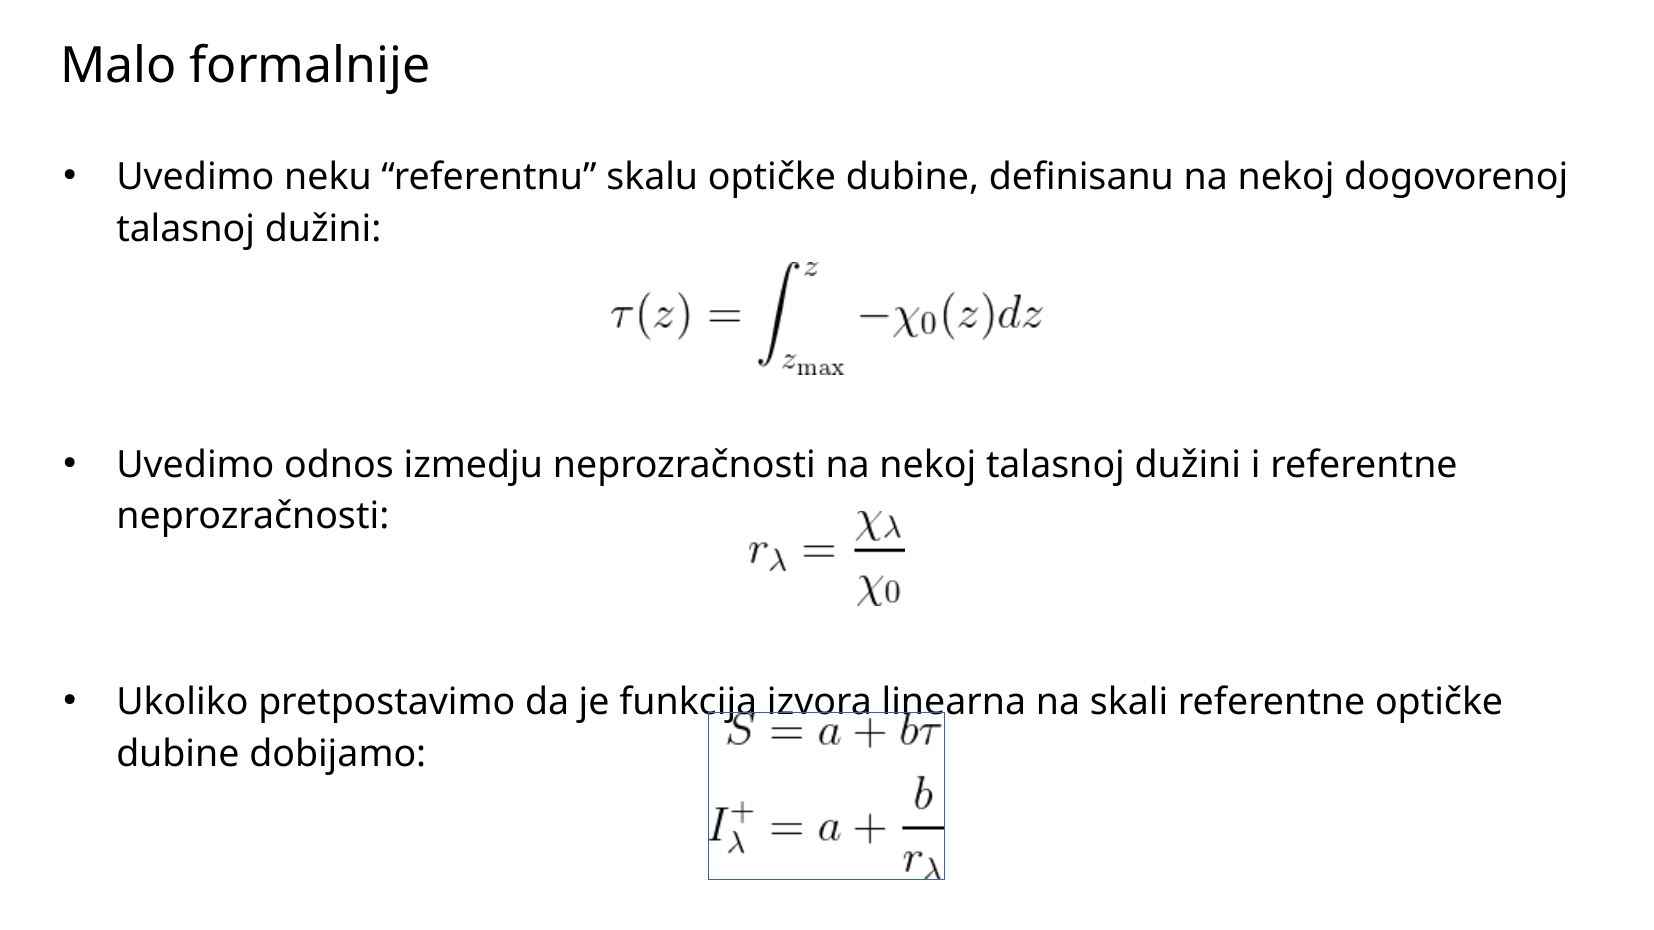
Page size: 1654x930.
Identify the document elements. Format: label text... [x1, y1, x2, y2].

title Malo formalnije [59, 13, 1648, 113]
list Uvedimo neku “referentnu” skalu optičke dubine, definisanu na nekoj dogovorenoj talasnoj dužini: Uvedimo odnos izmedju neprozračnosti na nekoj talasnoj dužini i referentne neprozračnosti: Ukoliko pretpostavimo da je funkcija izvora linearna na skali referentne optičke dubine dobijamo: [45, 149, 1635, 880]
picture [610, 262, 1043, 376]
picture [708, 712, 945, 880]
picture [748, 511, 905, 606]
